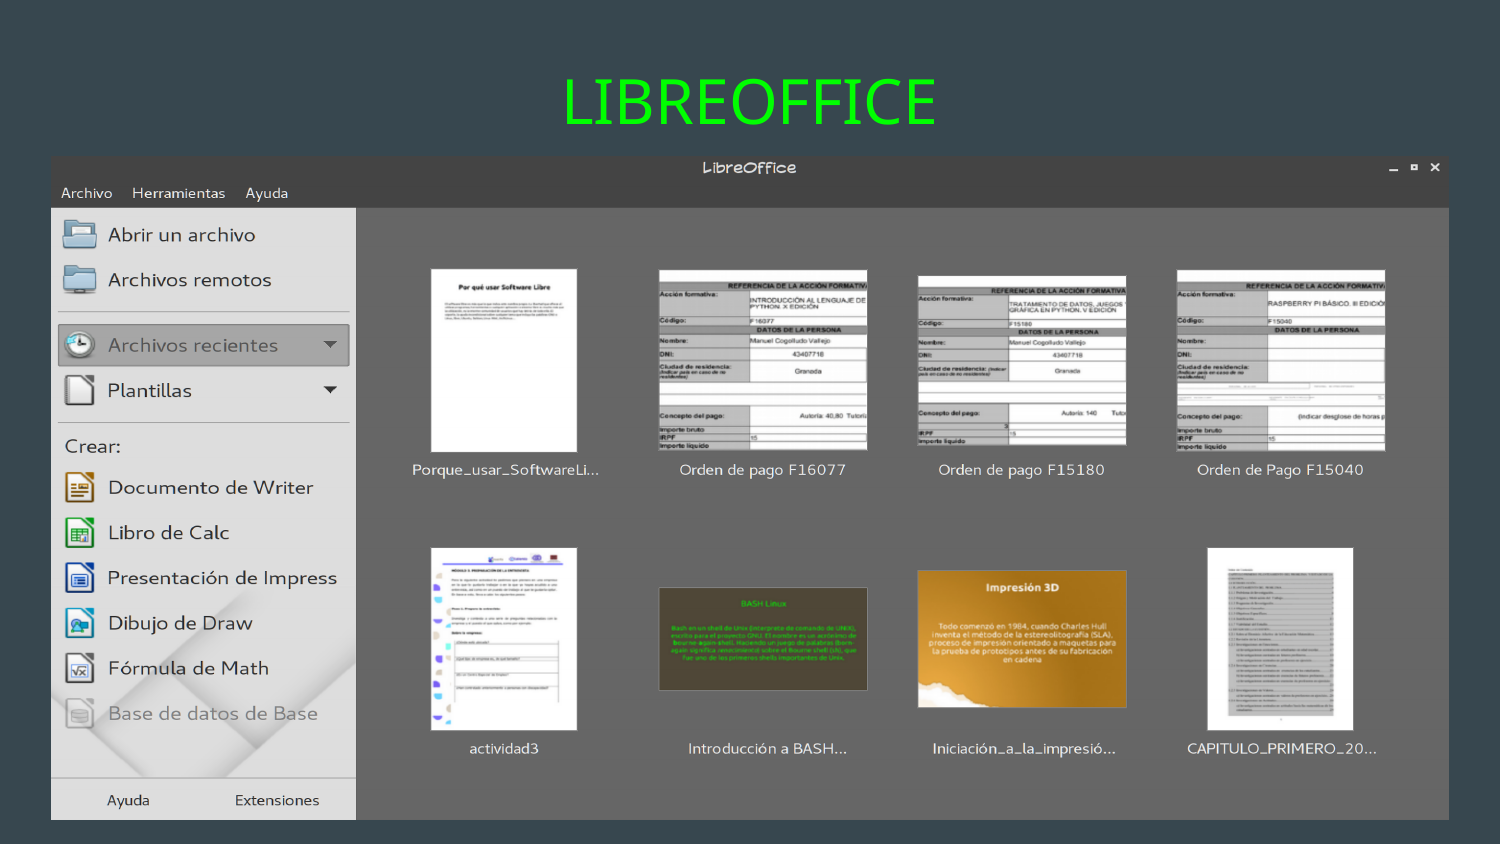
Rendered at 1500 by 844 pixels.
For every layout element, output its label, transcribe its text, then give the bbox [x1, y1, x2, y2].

picture [51, 156, 1449, 820]
title LIBREOFFICE [51, 47, 1449, 148]
